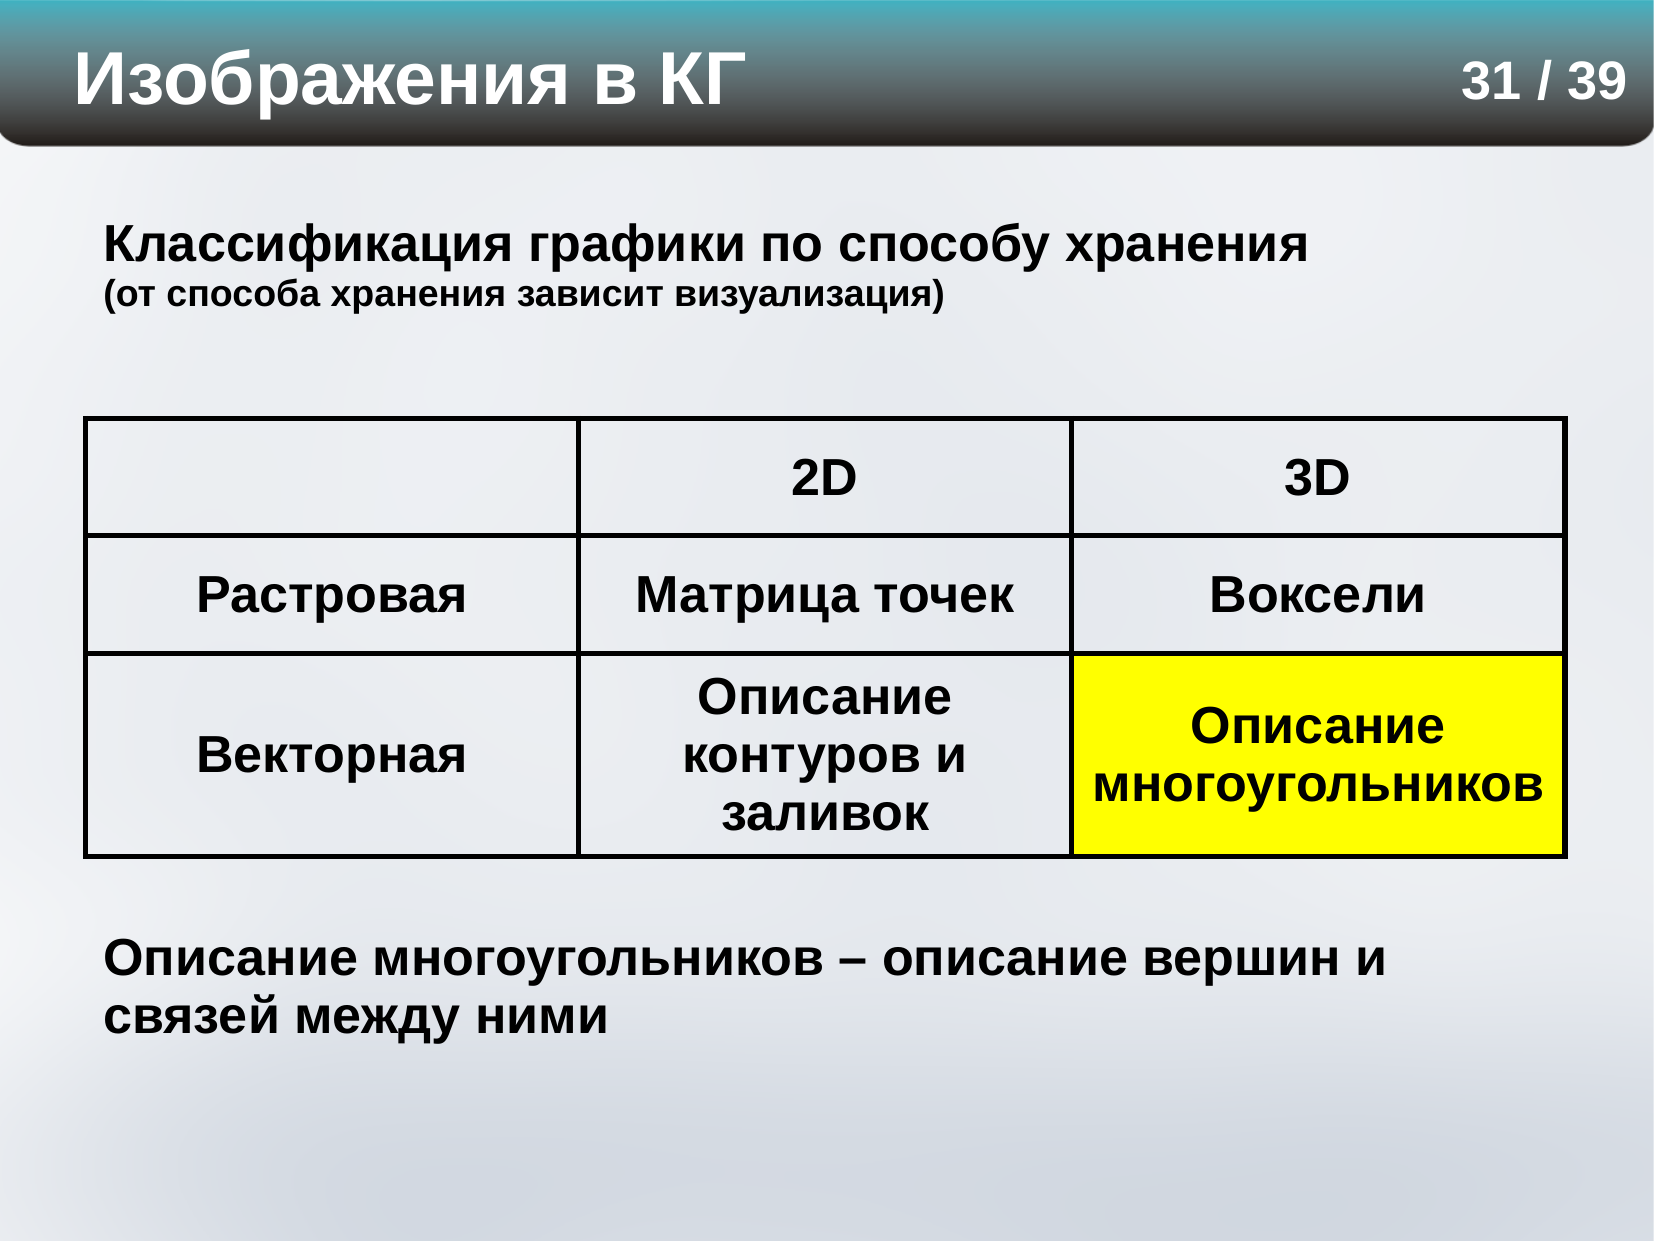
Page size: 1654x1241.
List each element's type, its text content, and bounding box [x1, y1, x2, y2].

table_cell Описание многоугольников [1074, 656, 1562, 854]
table_cell Матрица точек [581, 538, 1069, 651]
text_box Описание многоугольников – описание вершин и связей между ними [88, 921, 1565, 1053]
picture [0, 0, 1654, 1241]
text_box <номер> / 39 [1446, 42, 1654, 179]
table_cell Растровая [88, 538, 576, 651]
text_box Изображения в КГ [59, 29, 1270, 129]
table_header 2D [581, 421, 1069, 533]
table_cell Векторная [88, 656, 576, 854]
table_header [88, 421, 576, 533]
table_header 3D [1074, 421, 1562, 533]
table_cell Воксели [1074, 538, 1562, 651]
text_box Классификация графики по способу хранения (от способа хранения зависит визуализация) [88, 206, 1565, 322]
table_cell Описание контуров и заливок [581, 656, 1069, 854]
